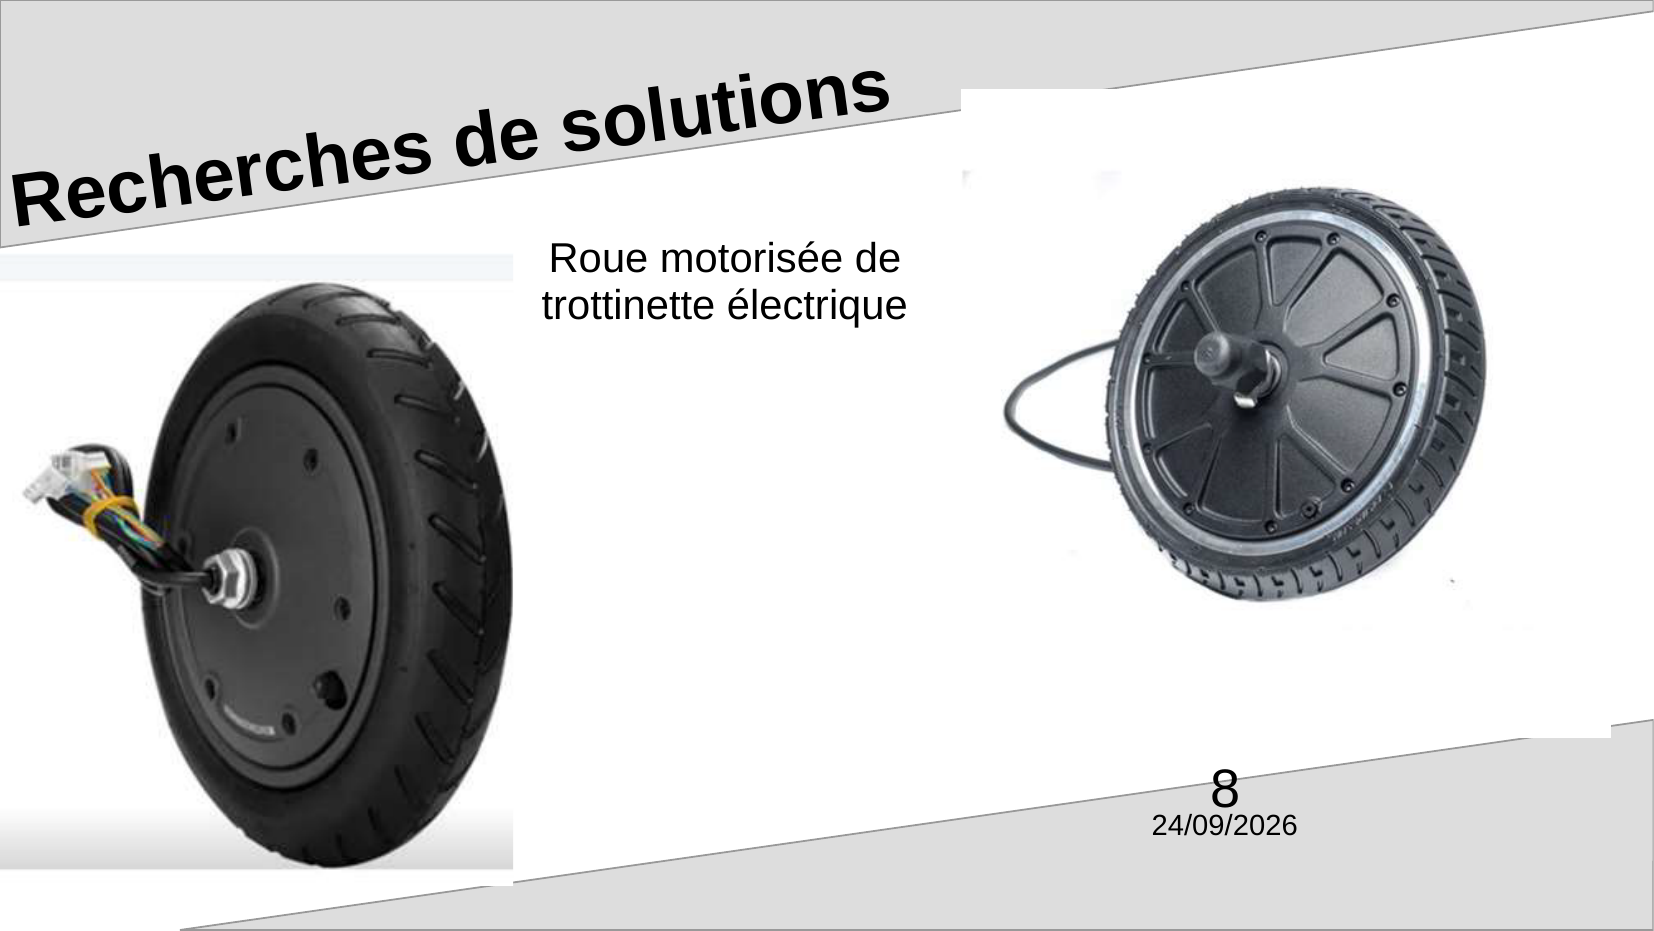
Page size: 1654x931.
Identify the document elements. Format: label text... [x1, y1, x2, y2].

text_box Roue motorisée de trottinette électrique [488, 227, 962, 871]
picture [961, 89, 1611, 738]
title Recherches de solutions [0, 0, 1485, 253]
picture [0, 253, 514, 886]
text_box [1151, 752, 1624, 871]
